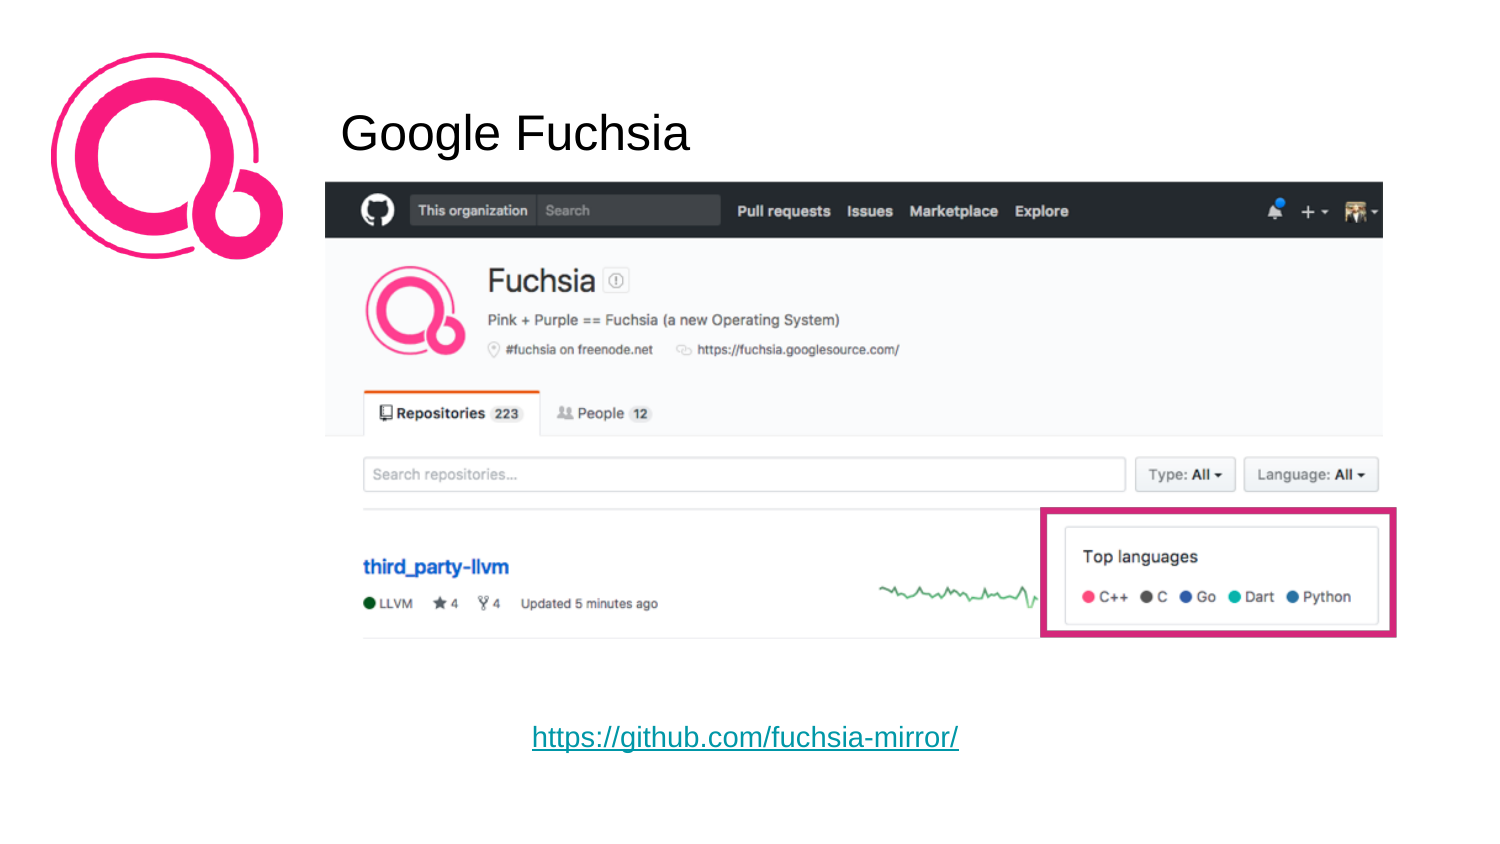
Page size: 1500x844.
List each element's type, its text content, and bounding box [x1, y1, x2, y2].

picture [51, 40, 283, 271]
picture [325, 181, 1398, 639]
text_box Google Fuchsia [325, 85, 717, 181]
text_box https://github.com/fuchsia-mirror/ [516, 703, 1040, 844]
